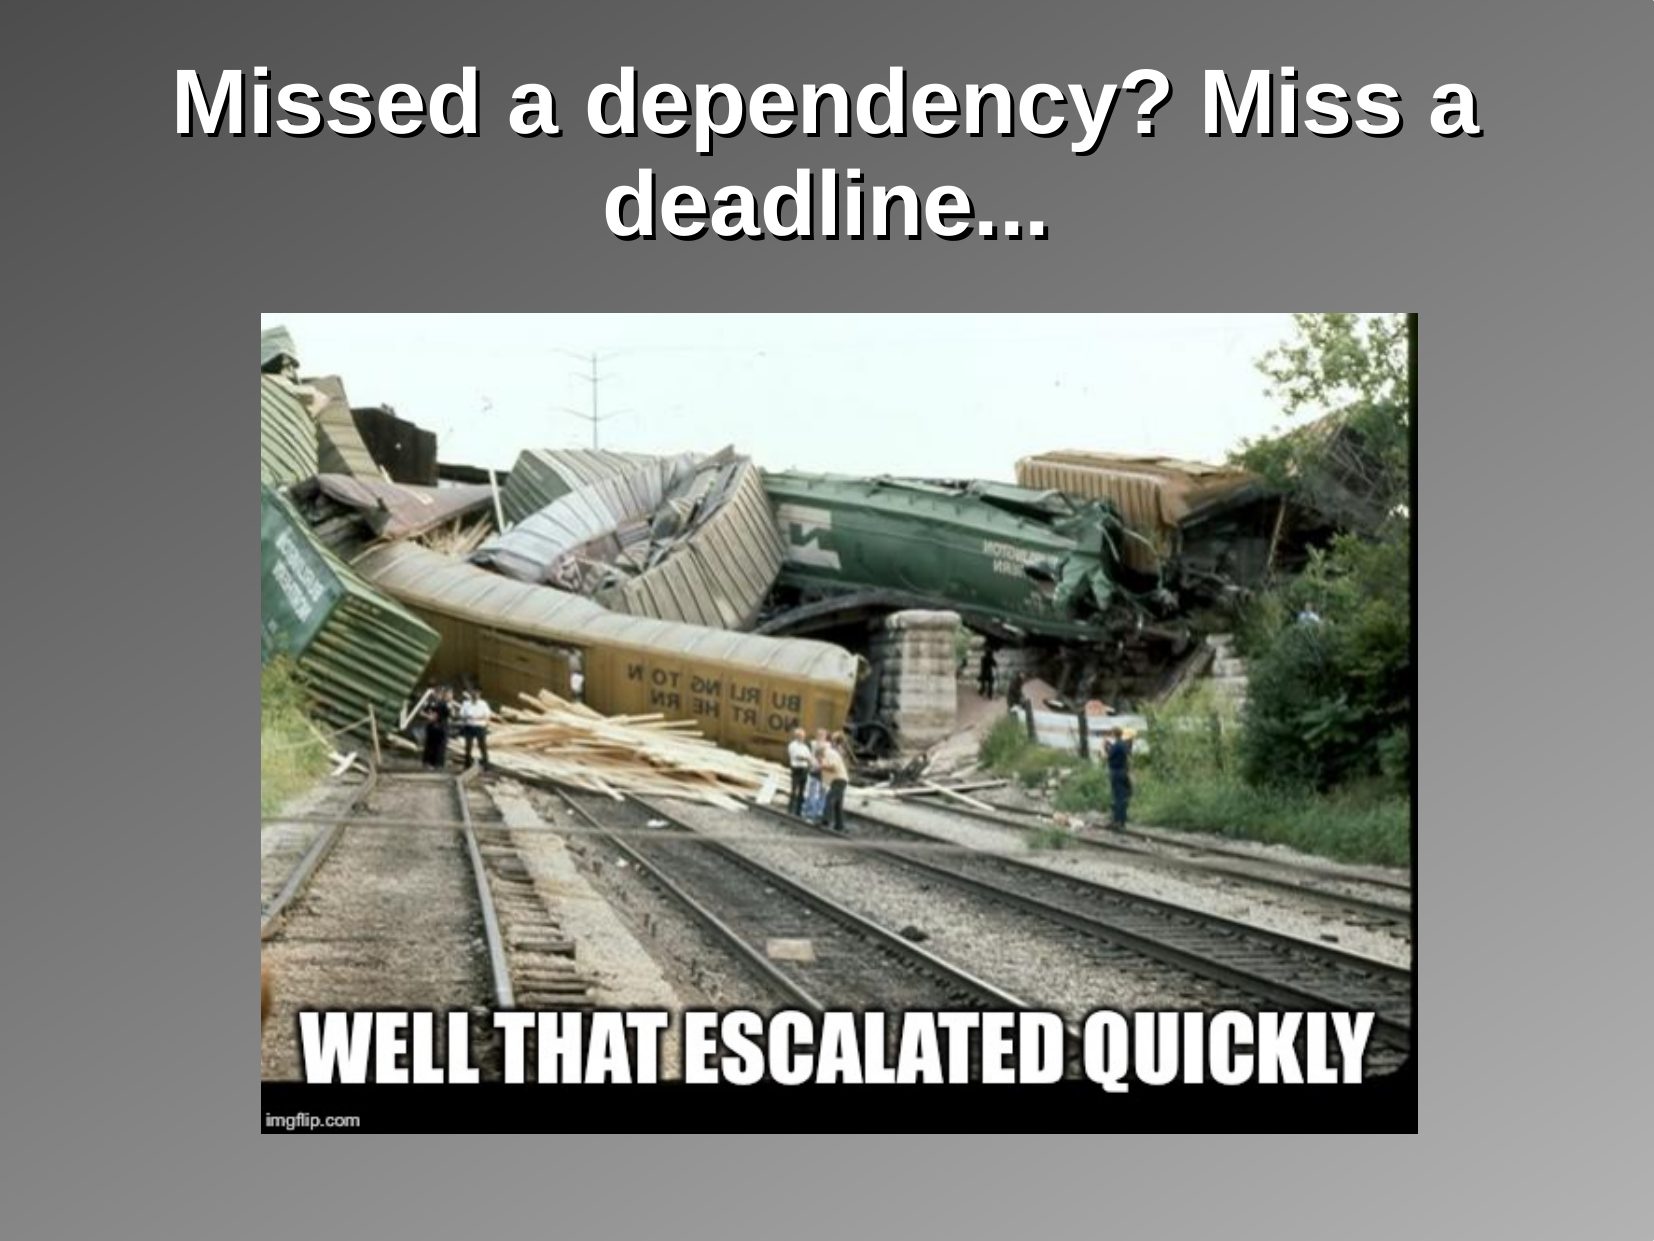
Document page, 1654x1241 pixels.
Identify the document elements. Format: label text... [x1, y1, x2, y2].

title Missed a dependency? Miss a deadline... [82, 49, 1571, 257]
picture [261, 313, 1418, 1134]
